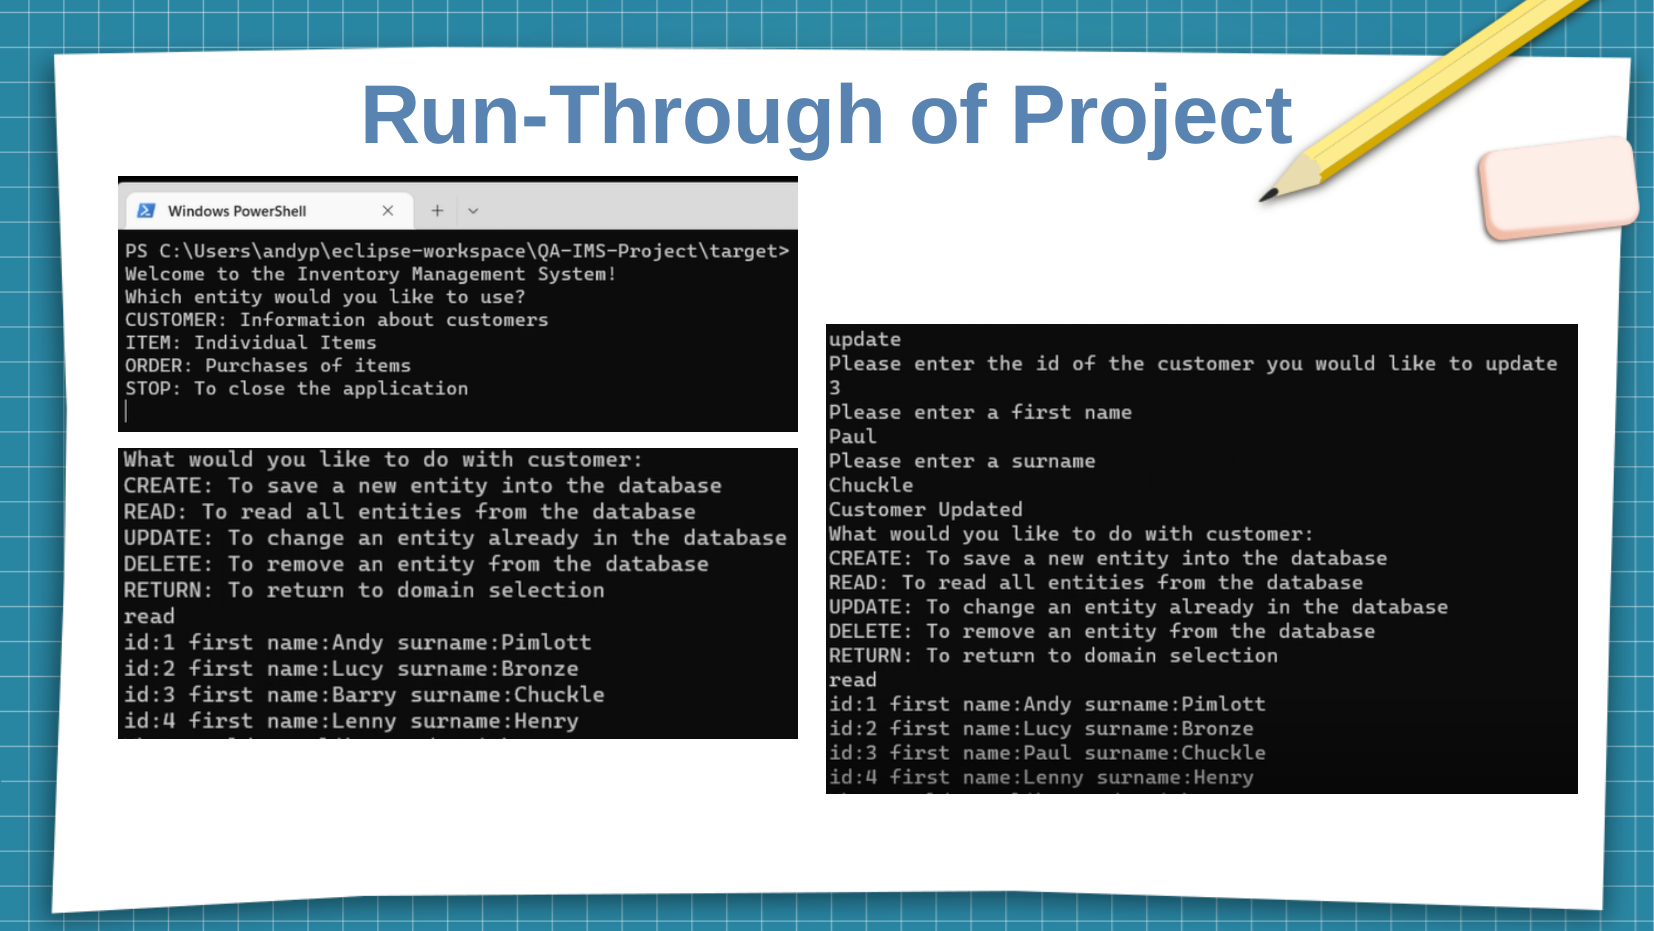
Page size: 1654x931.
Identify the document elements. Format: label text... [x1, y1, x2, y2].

picture [0, 0, 1654, 931]
title Run-Through of Project [82, 37, 1571, 193]
